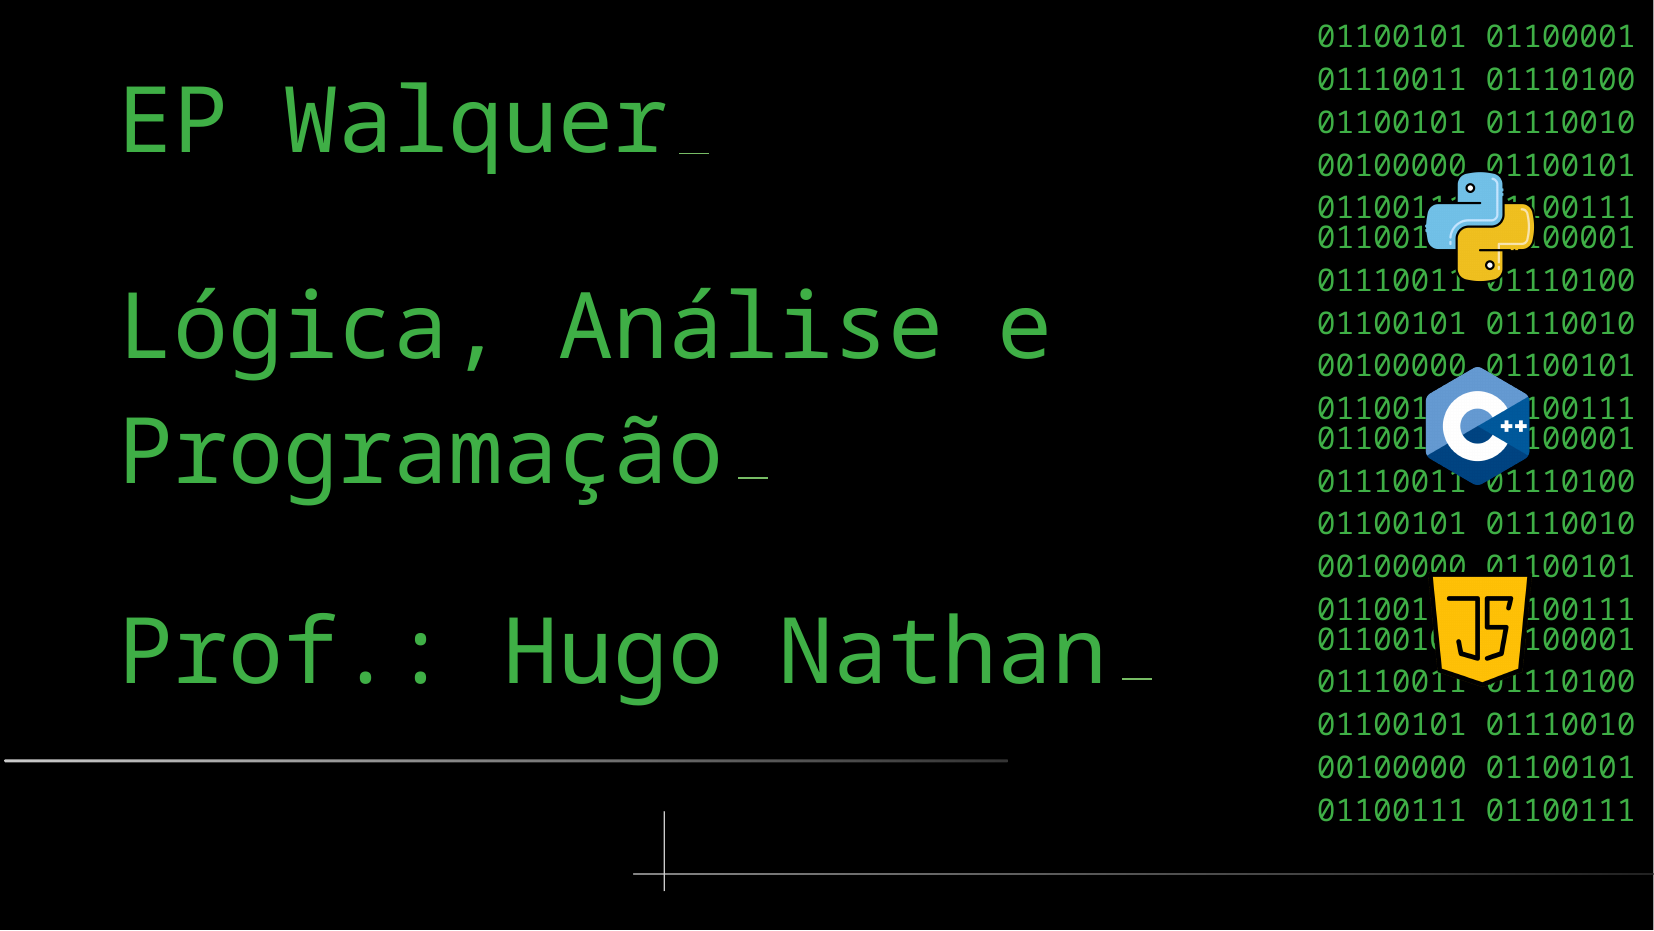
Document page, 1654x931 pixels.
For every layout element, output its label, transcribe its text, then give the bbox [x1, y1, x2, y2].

title Lógica, Análise e Programação [118, 269, 1123, 501]
title 01100101 01100001 01110011 01110100 01100101 01110010 00100000 01100101 01100111 01100111 [1316, 407, 1642, 608]
title 01100101 01100001 01110011 01110100 01100101 01110010 00100000 01100101 01100111 01100111 [1316, 608, 1642, 839]
picture [1419, 367, 1536, 485]
picture [1423, 169, 1537, 284]
picture [1423, 572, 1537, 687]
title 01100101 01100001 01110011 01110100 01100101 01110010 00100000 01100101 01100111 01100111 [1316, 5, 1642, 206]
title 01100101 01100001 01110011 01110100 01100101 01110010 00100000 01100101 01100111 01100111 [1316, 206, 1642, 407]
title Prof.: Hugo Nathan [118, 590, 1182, 706]
title EP Walquer [118, 59, 768, 175]
